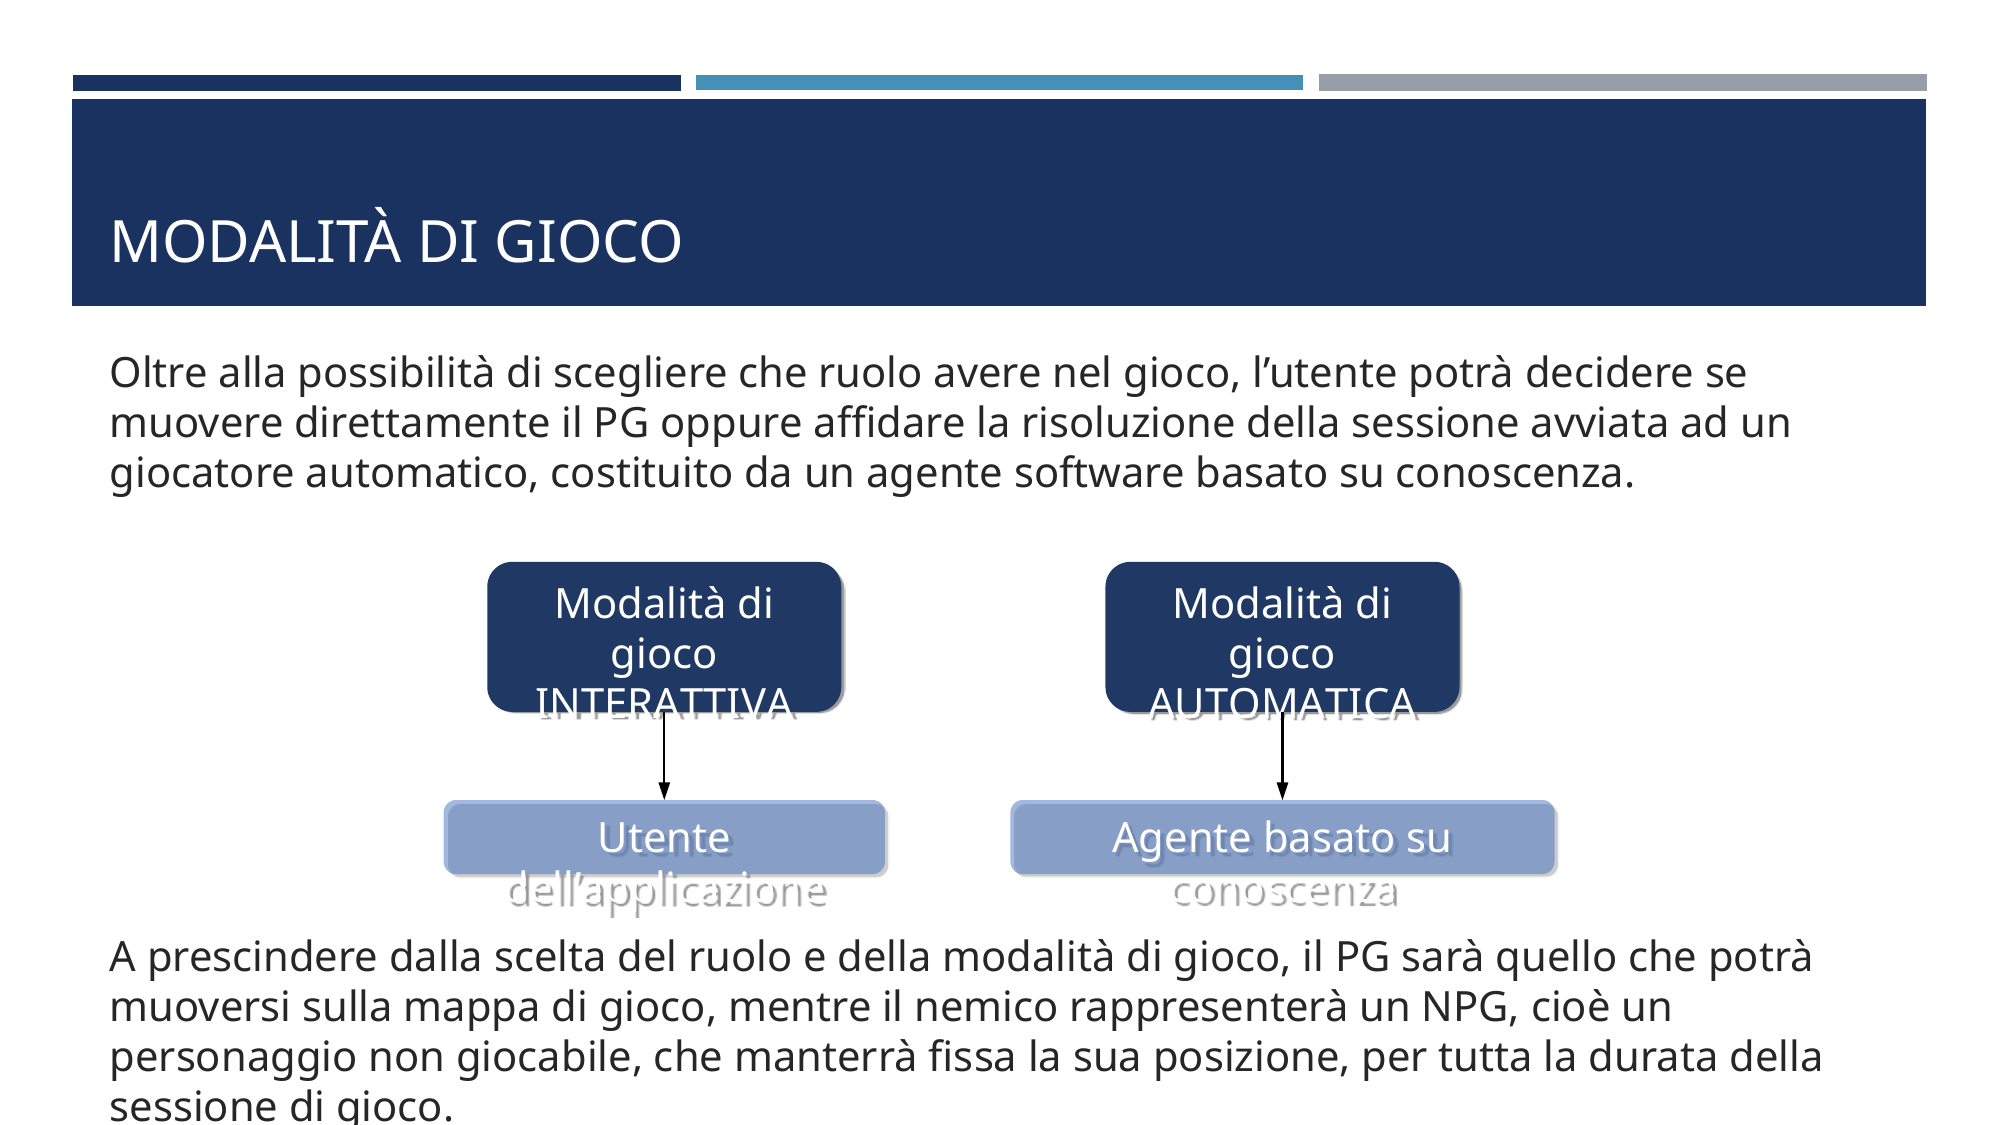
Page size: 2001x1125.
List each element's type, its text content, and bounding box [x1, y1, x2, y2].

text_box Oltre alla possibilità di scegliere che ruolo avere nel gioco, l’utente potrà decidere se muovere direttamente il PG oppure affidare la risoluzione della sessione avviata ad un giocatore automatico, costituito da un agente software basato su conoscenza. [94, 338, 1904, 506]
title Modalità di gioco [94, 119, 1904, 282]
text_box Utente dell’applicazione [443, 800, 885, 875]
text_box Modalità di gioco INTERATTIVA [487, 561, 842, 712]
text_box Modalità di gioco AUTOMATICA [1105, 561, 1460, 712]
text_box Agente basato su conoscenza [1010, 800, 1555, 875]
text_box A prescindere dalla scelta del ruolo e della modalità di gioco, il PG sarà quello che potrà muoversi sulla mappa di gioco, mentre il nemico rappresenterà un NPG, cioè un personaggio non giocabile, che manterrà fissa la sua posizione, per tutta la durata della sessione di gioco. [94, 922, 1904, 1089]
